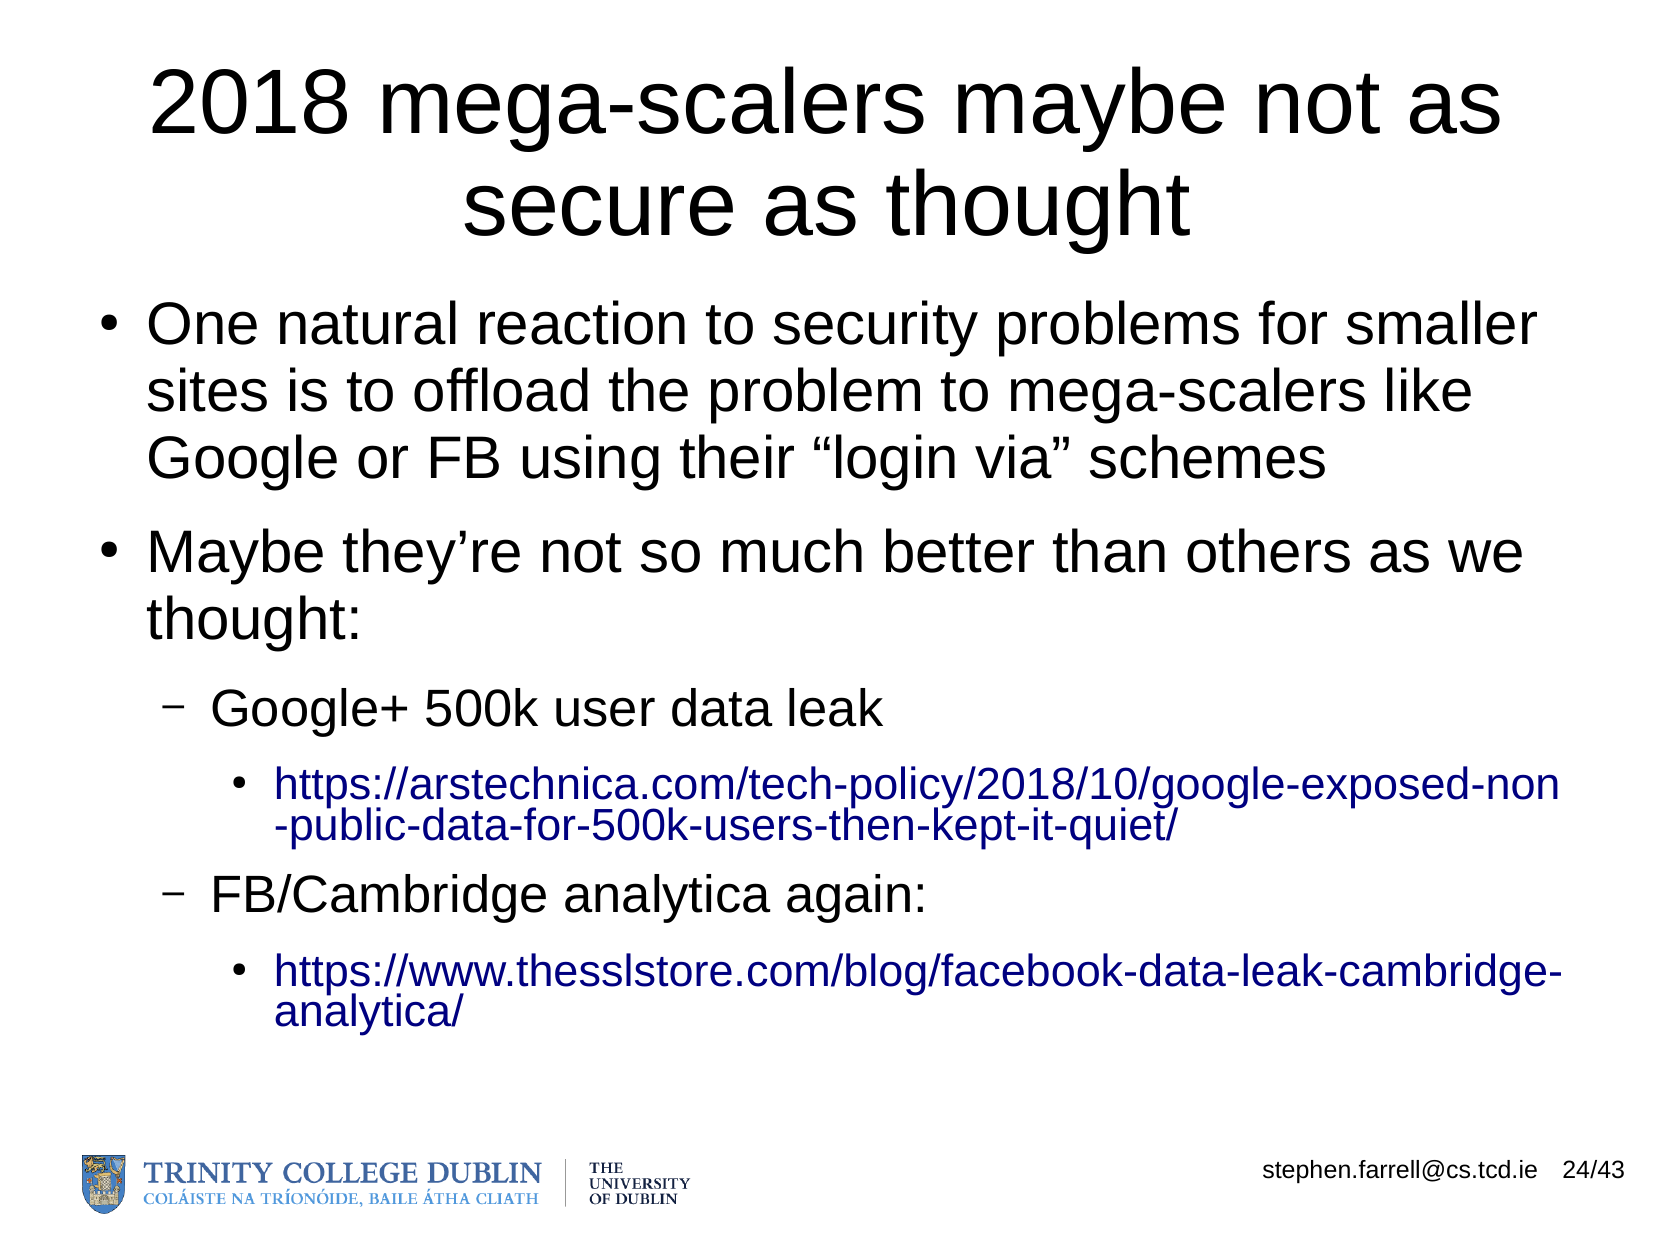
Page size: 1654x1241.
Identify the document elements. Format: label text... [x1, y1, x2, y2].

picture [82, 1155, 694, 1214]
list One natural reaction to security problems for smaller sites is to offload the problem to mega-scalers like Google or FB using their “login via” schemes Maybe they’re not so much better than others as we thought: Google+ 500k user data leak https://arstechnica.com/tech-policy/2018/10/google-exposed-non-public-data-for-500k-users-then-kept-it-quiet/ FB/Cambridge analytica again: https://www.thesslstore.com/blog/facebook-data-leak-cambridge-analytica/ [82, 290, 1571, 1010]
title 2018 mega-scalers maybe not as secure as thought [82, 49, 1571, 257]
